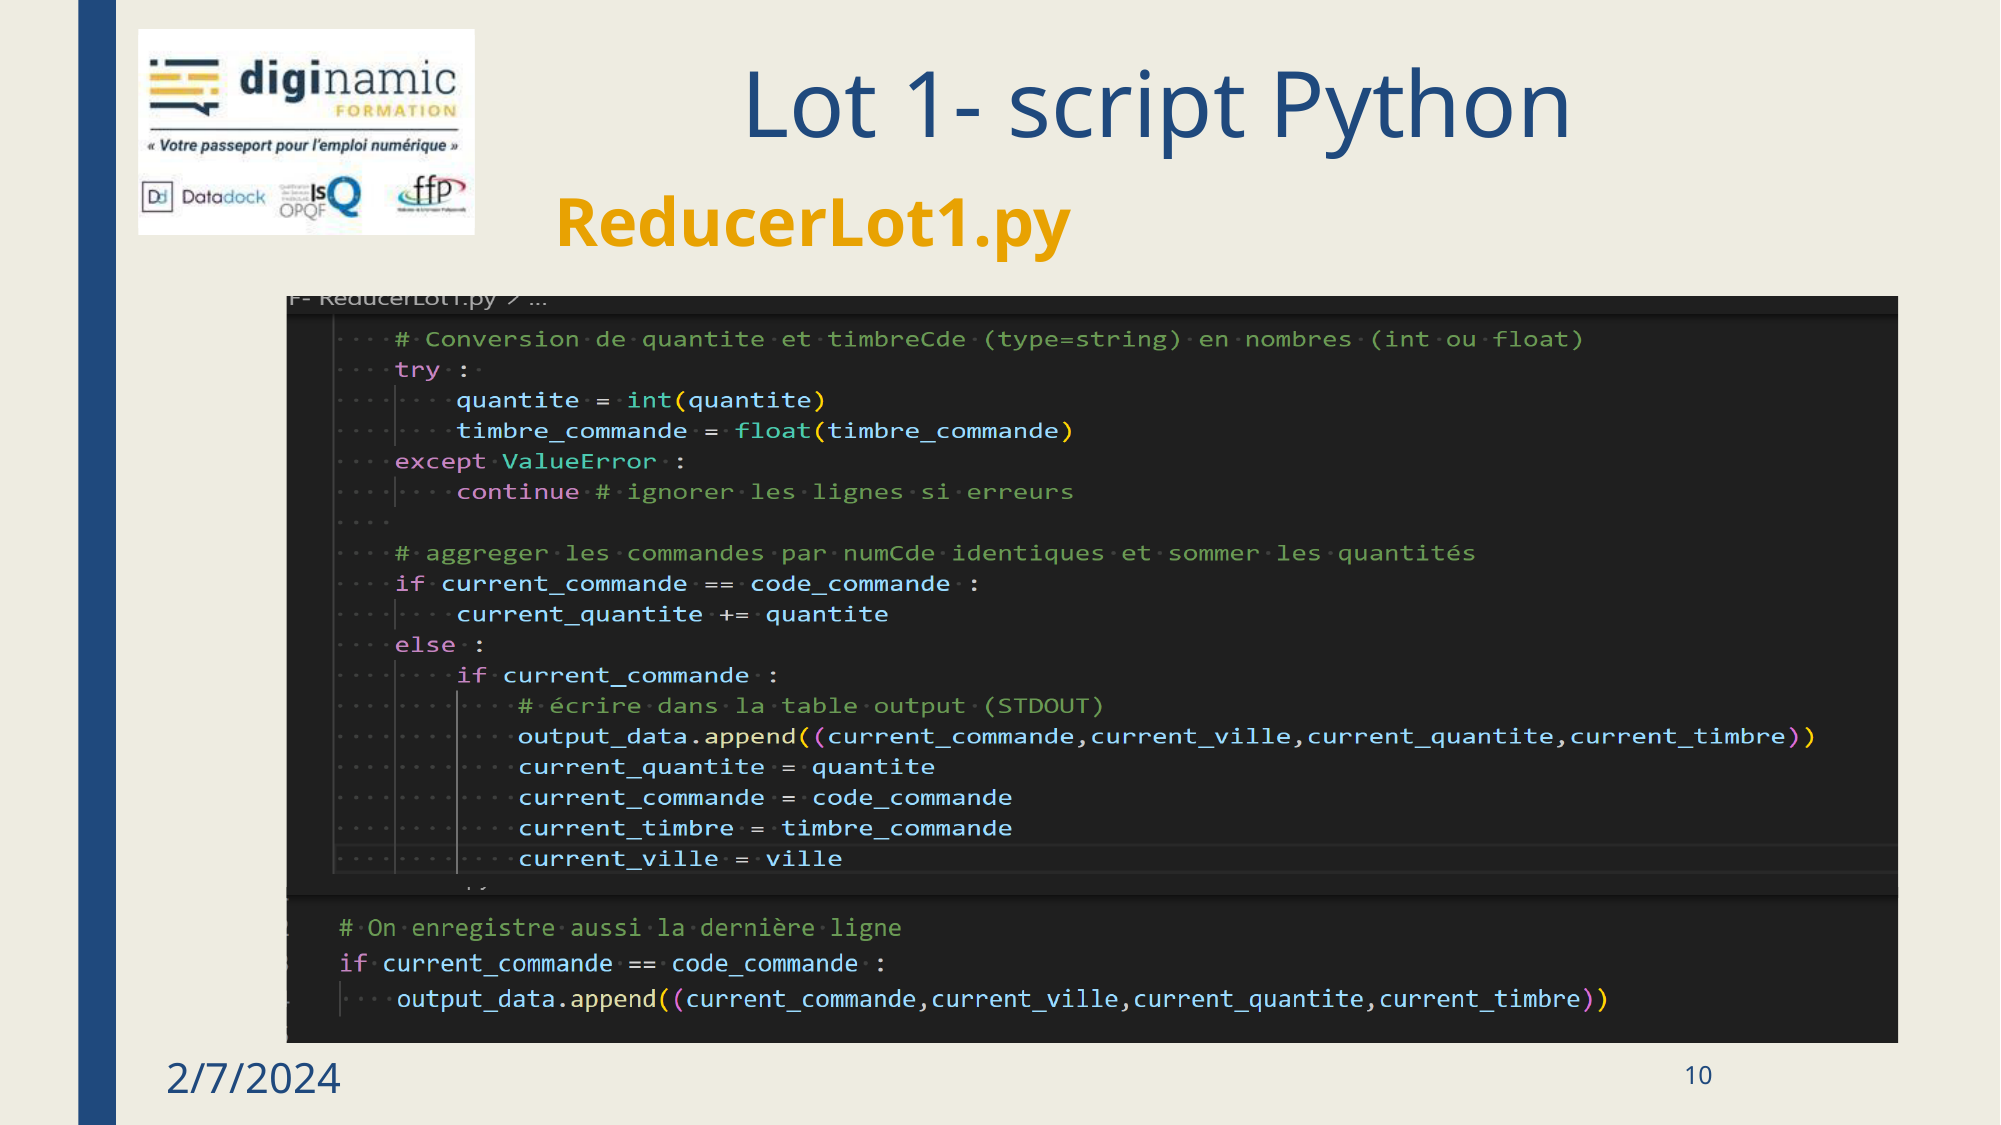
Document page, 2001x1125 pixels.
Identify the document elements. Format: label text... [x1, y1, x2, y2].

text_box ReducerLot1.py [488, 182, 1139, 274]
picture [286, 296, 1899, 1043]
text_box 2/7/2024 [151, 1043, 389, 1110]
title Lot 1- script Python [516, 51, 1801, 173]
text_box [1669, 1043, 1931, 1110]
